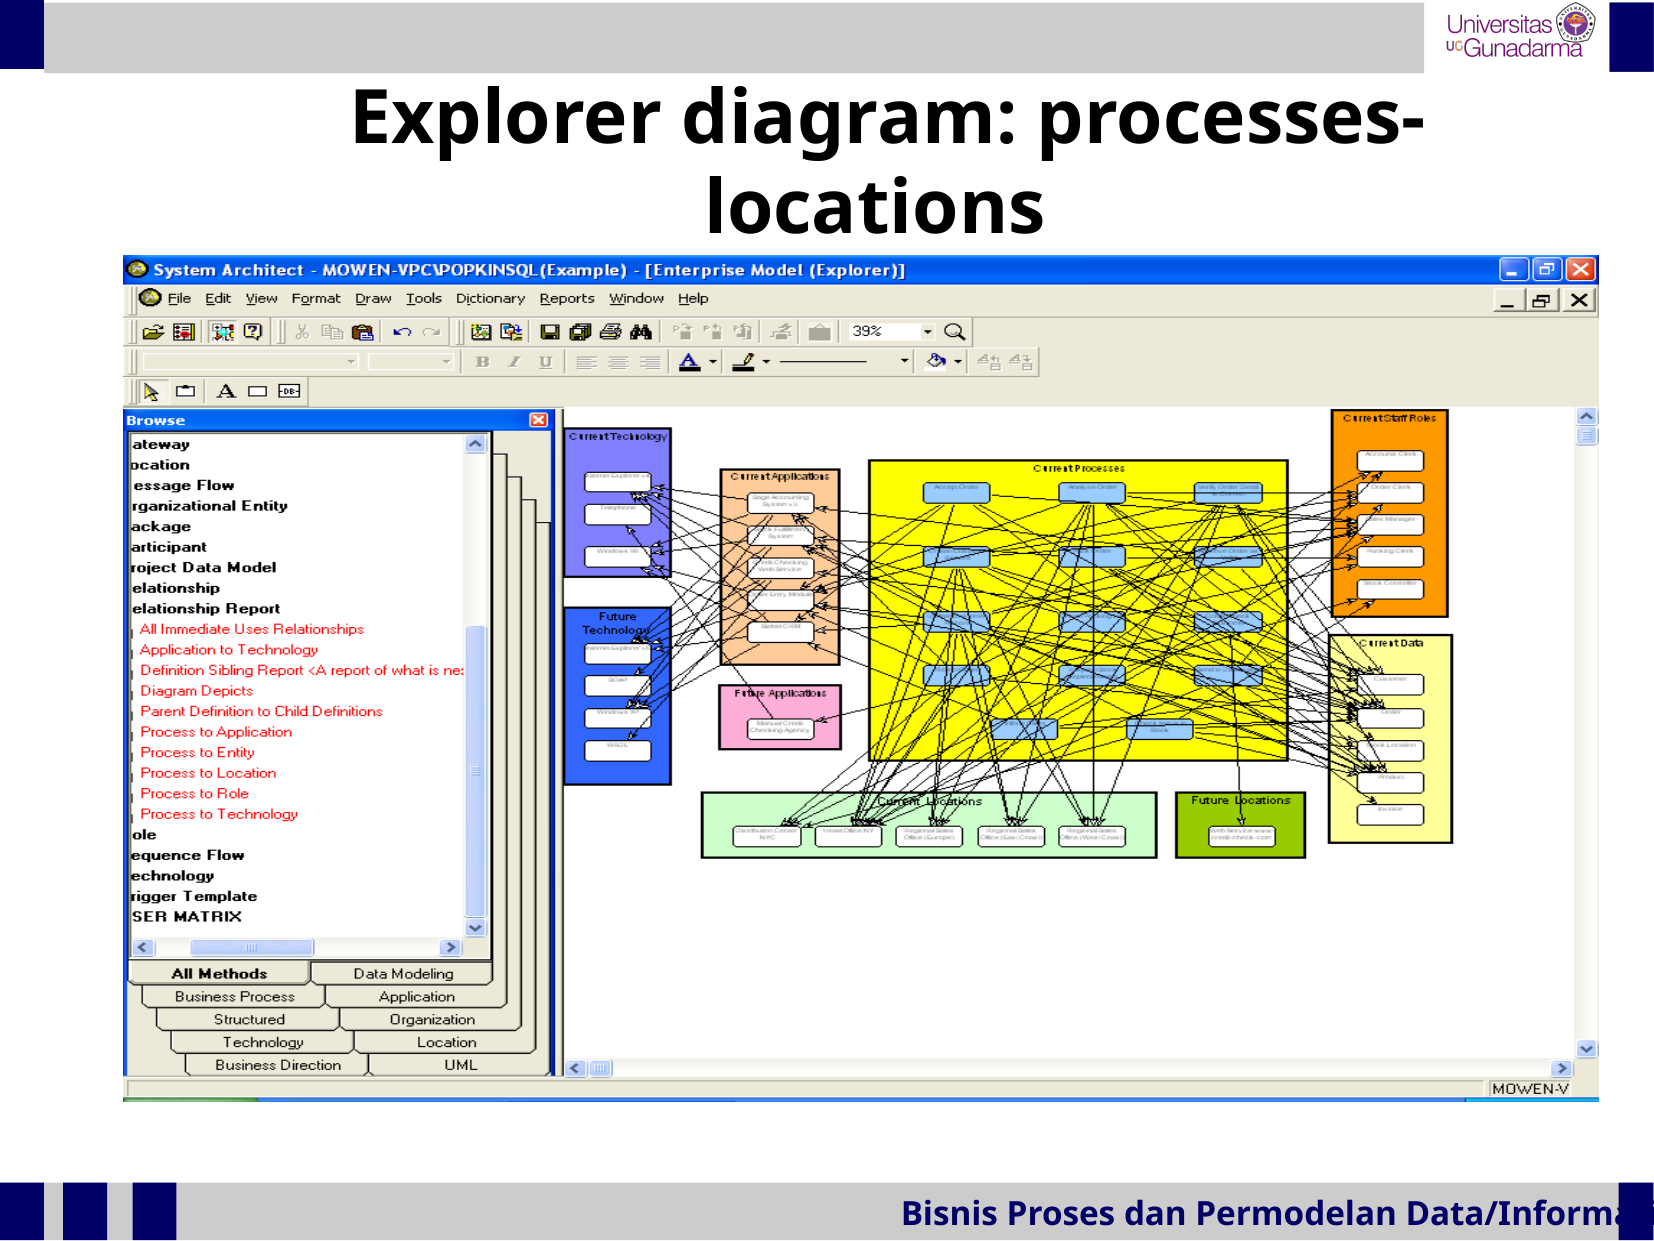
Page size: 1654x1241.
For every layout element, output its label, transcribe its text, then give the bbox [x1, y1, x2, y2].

picture [123, 255, 1599, 1102]
title Explorer diagram: processes-locations [179, 68, 1571, 249]
picture [1437, 2, 1610, 62]
